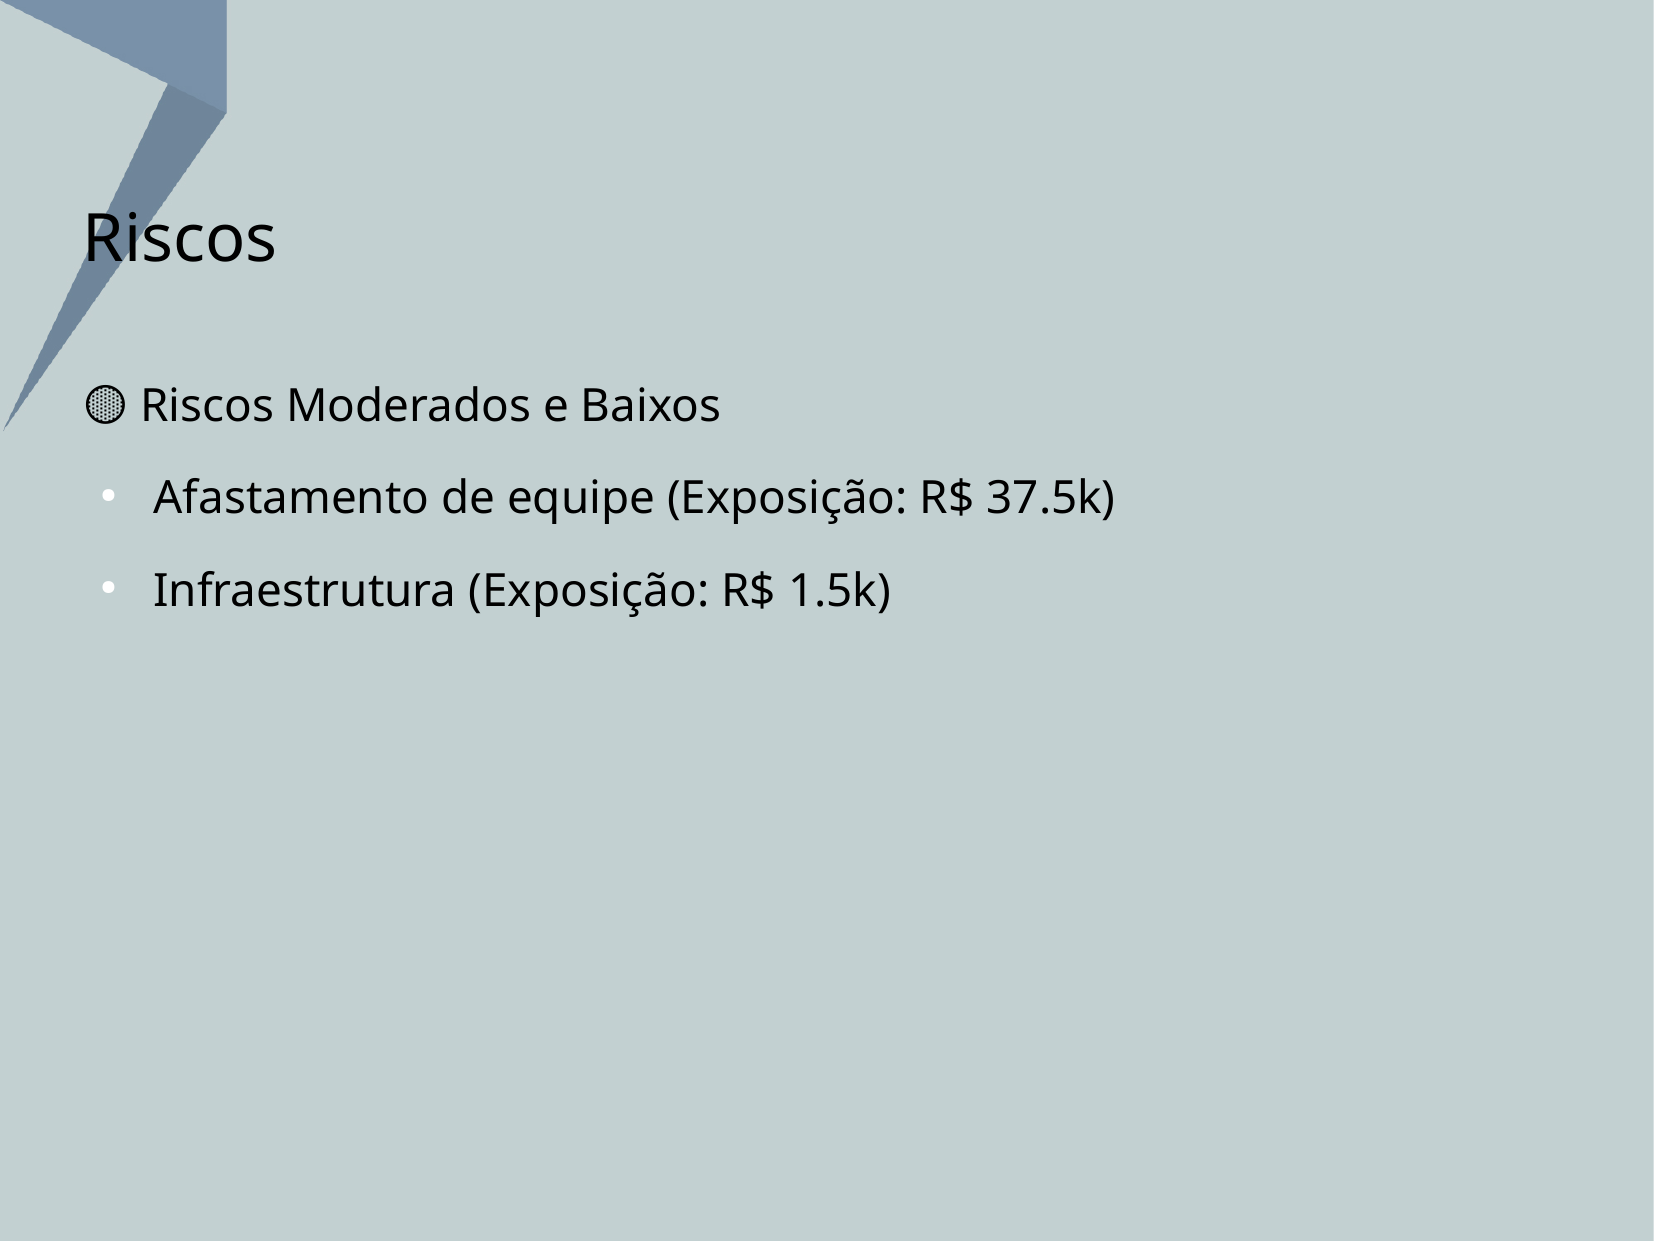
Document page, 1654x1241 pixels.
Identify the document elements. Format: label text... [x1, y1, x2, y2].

title Riscos [82, 132, 1571, 340]
picture [0, 0, 1654, 1241]
list 🟡 Riscos Moderados e Baixos Afastamento de equipe (Exposição: R$ 37.5k) Infraestrutura (Exposição: R$ 1.5k) [82, 372, 1571, 620]
